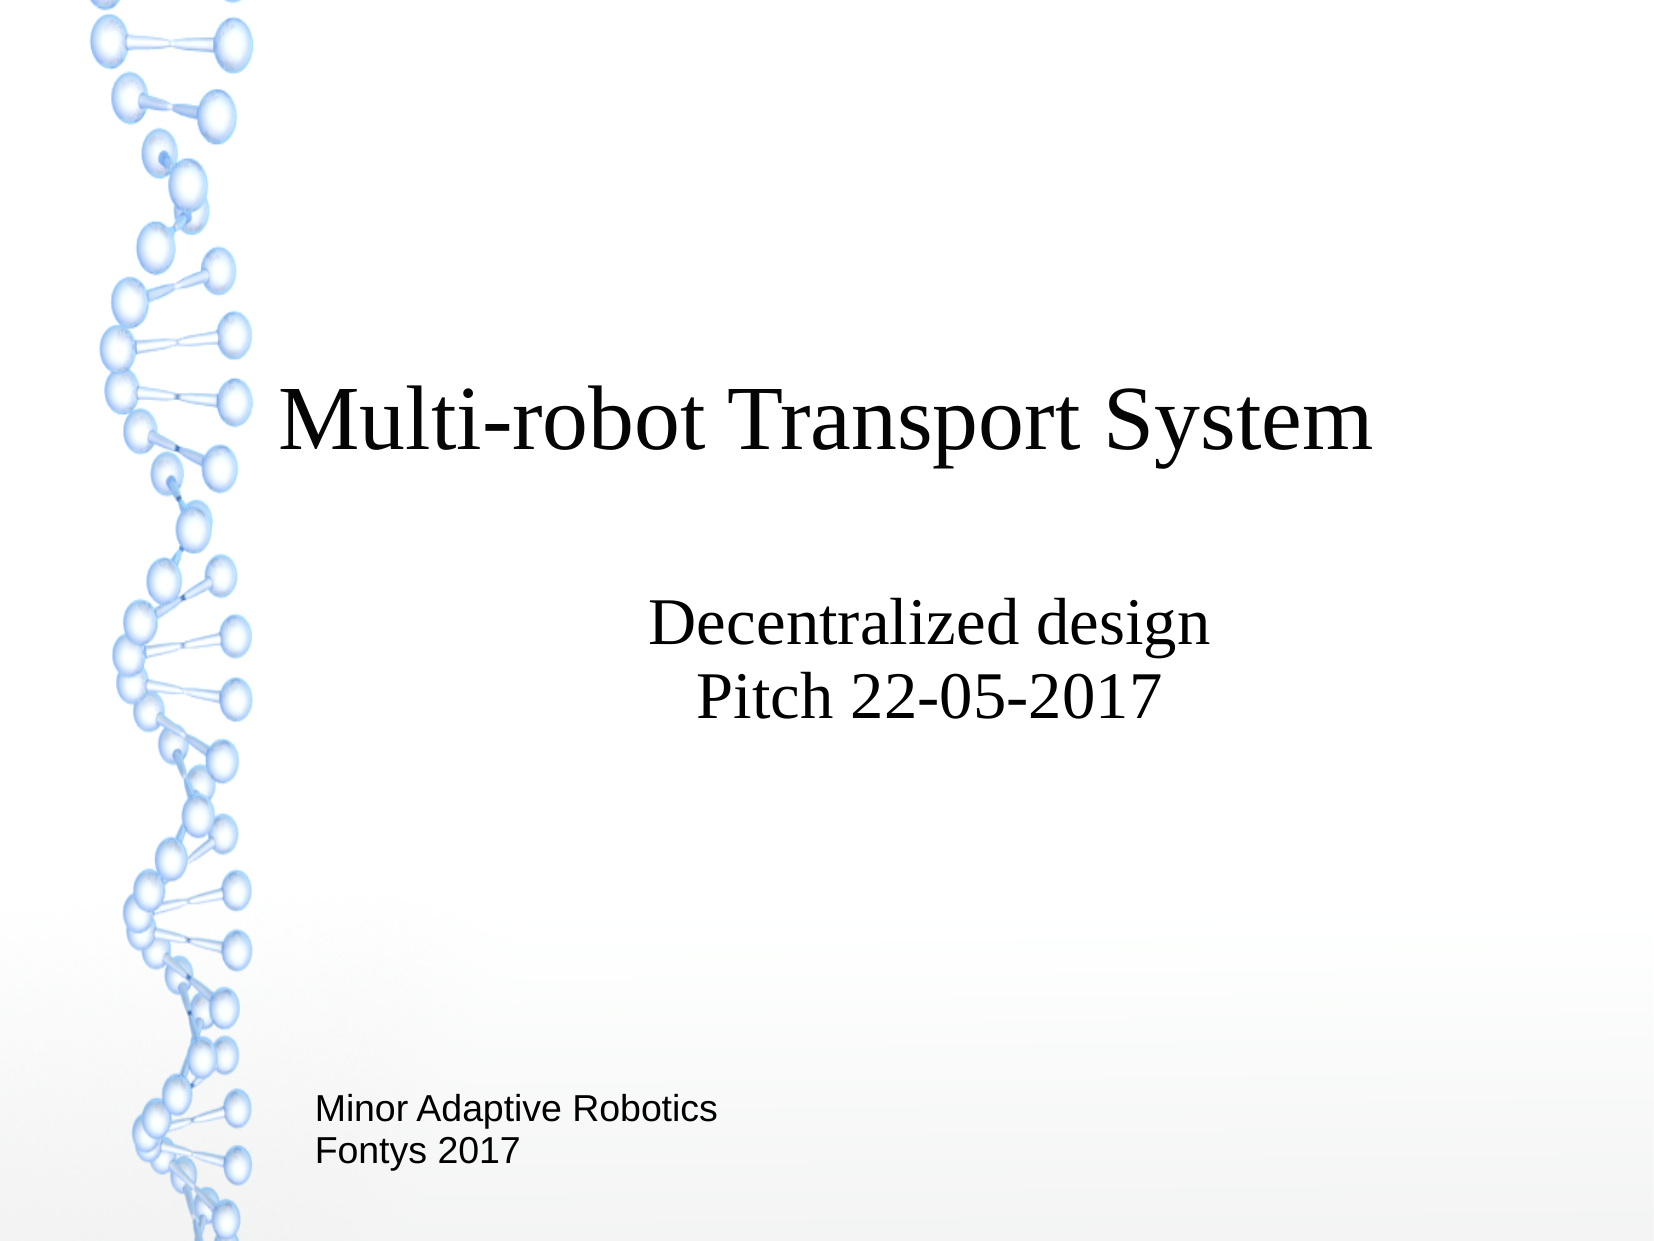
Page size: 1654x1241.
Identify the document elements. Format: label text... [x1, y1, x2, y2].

subtitle Decentralized design Pitch 22-05-2017 [265, 299, 1595, 1019]
picture [0, 0, 1654, 1241]
text_box Minor Adaptive Robotics Fontys 2017 [300, 1080, 1321, 1179]
title Multi-robot Transport System [82, 315, 265, 523]
